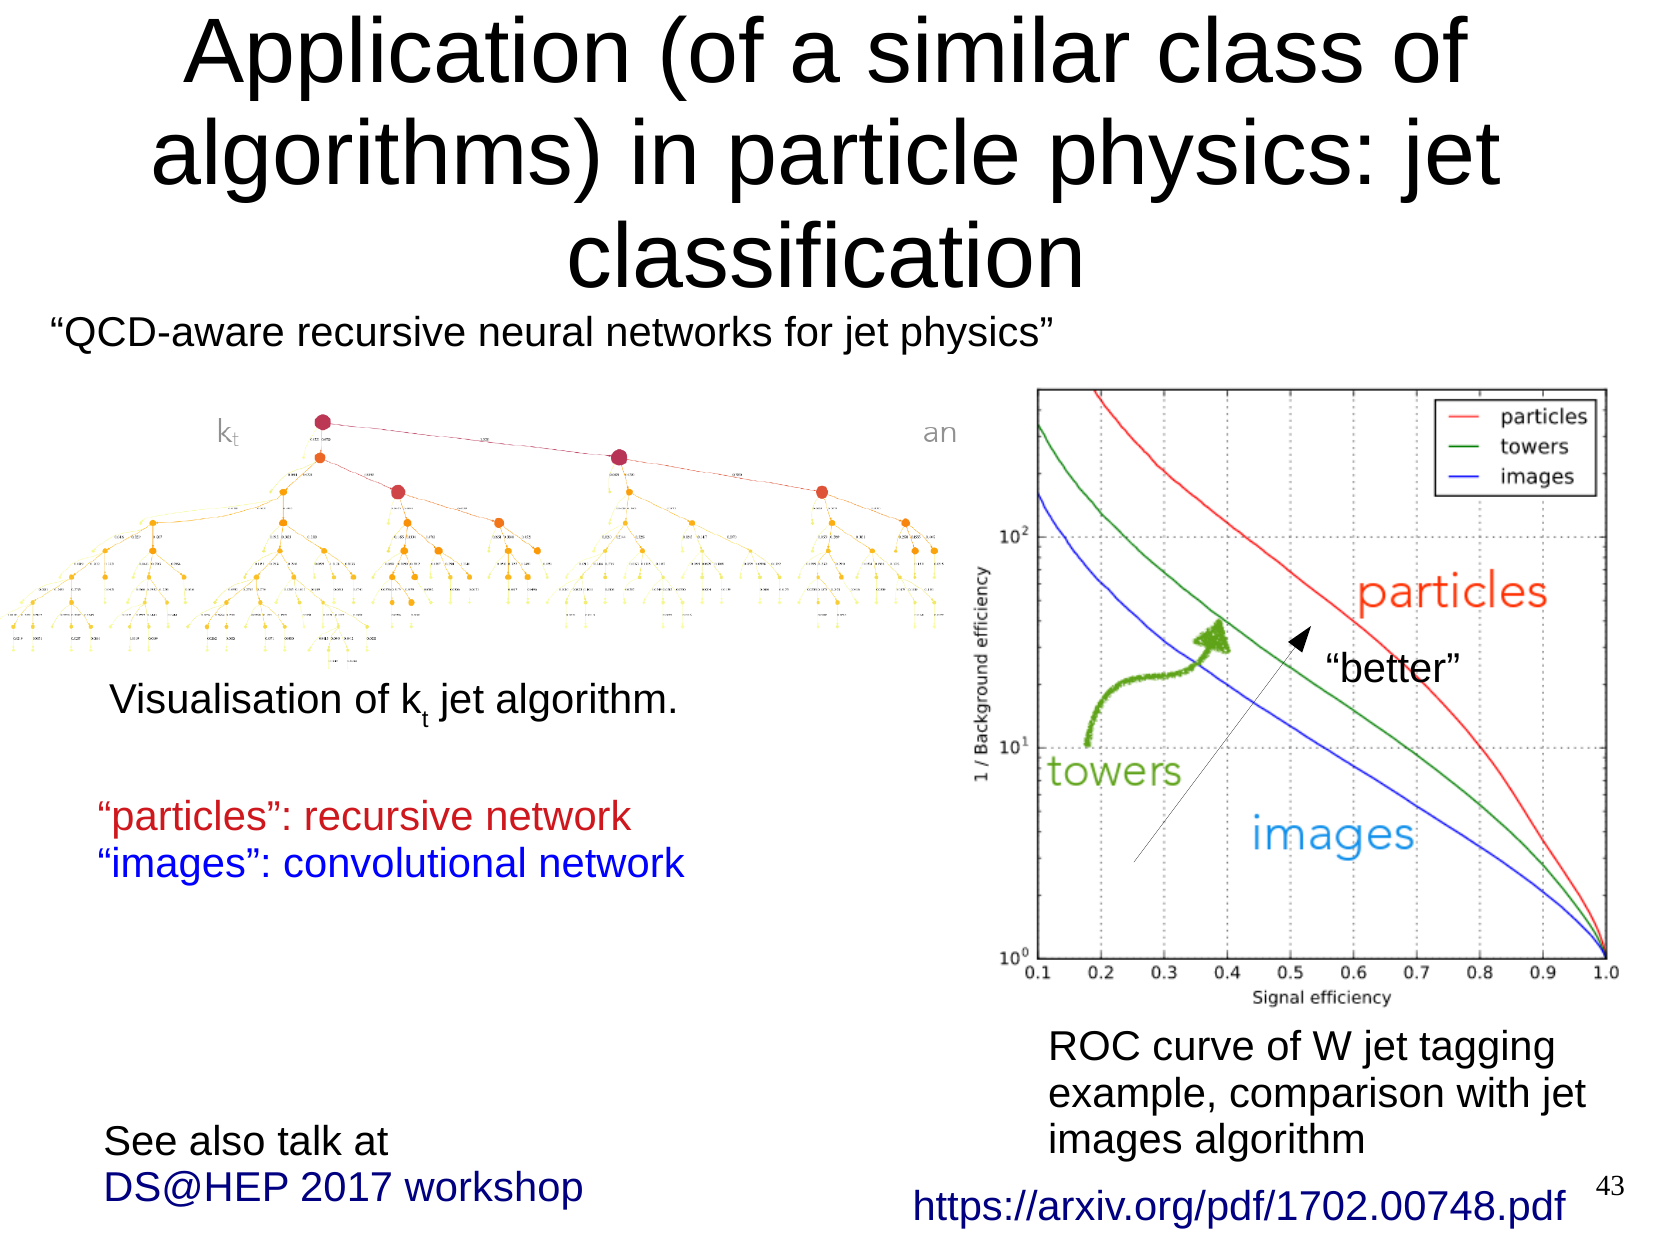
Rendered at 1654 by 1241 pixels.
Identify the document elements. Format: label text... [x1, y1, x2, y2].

text_box ROC curve of W jet tagging example, comparison with jet images algorithm [1033, 1015, 1630, 1171]
title Application (of a similar class of algorithms) in particle physics: jet classification [82, 0, 1571, 307]
text_box “better” [1311, 637, 1571, 700]
text_box “QCD-aware recursive neural networks for jet physics” [35, 301, 1536, 363]
text_box https://arxiv.org/pdf/1702.00748.pdf [897, 1175, 1654, 1241]
picture [0, 354, 1636, 1035]
text_box “particles”: recursive network “images”: convolutional network [82, 785, 839, 940]
text_box Visualisation of kt jet algorithm. [94, 668, 898, 740]
text_box See also talk at DS@HEP 2017 workshop [88, 1110, 880, 1219]
